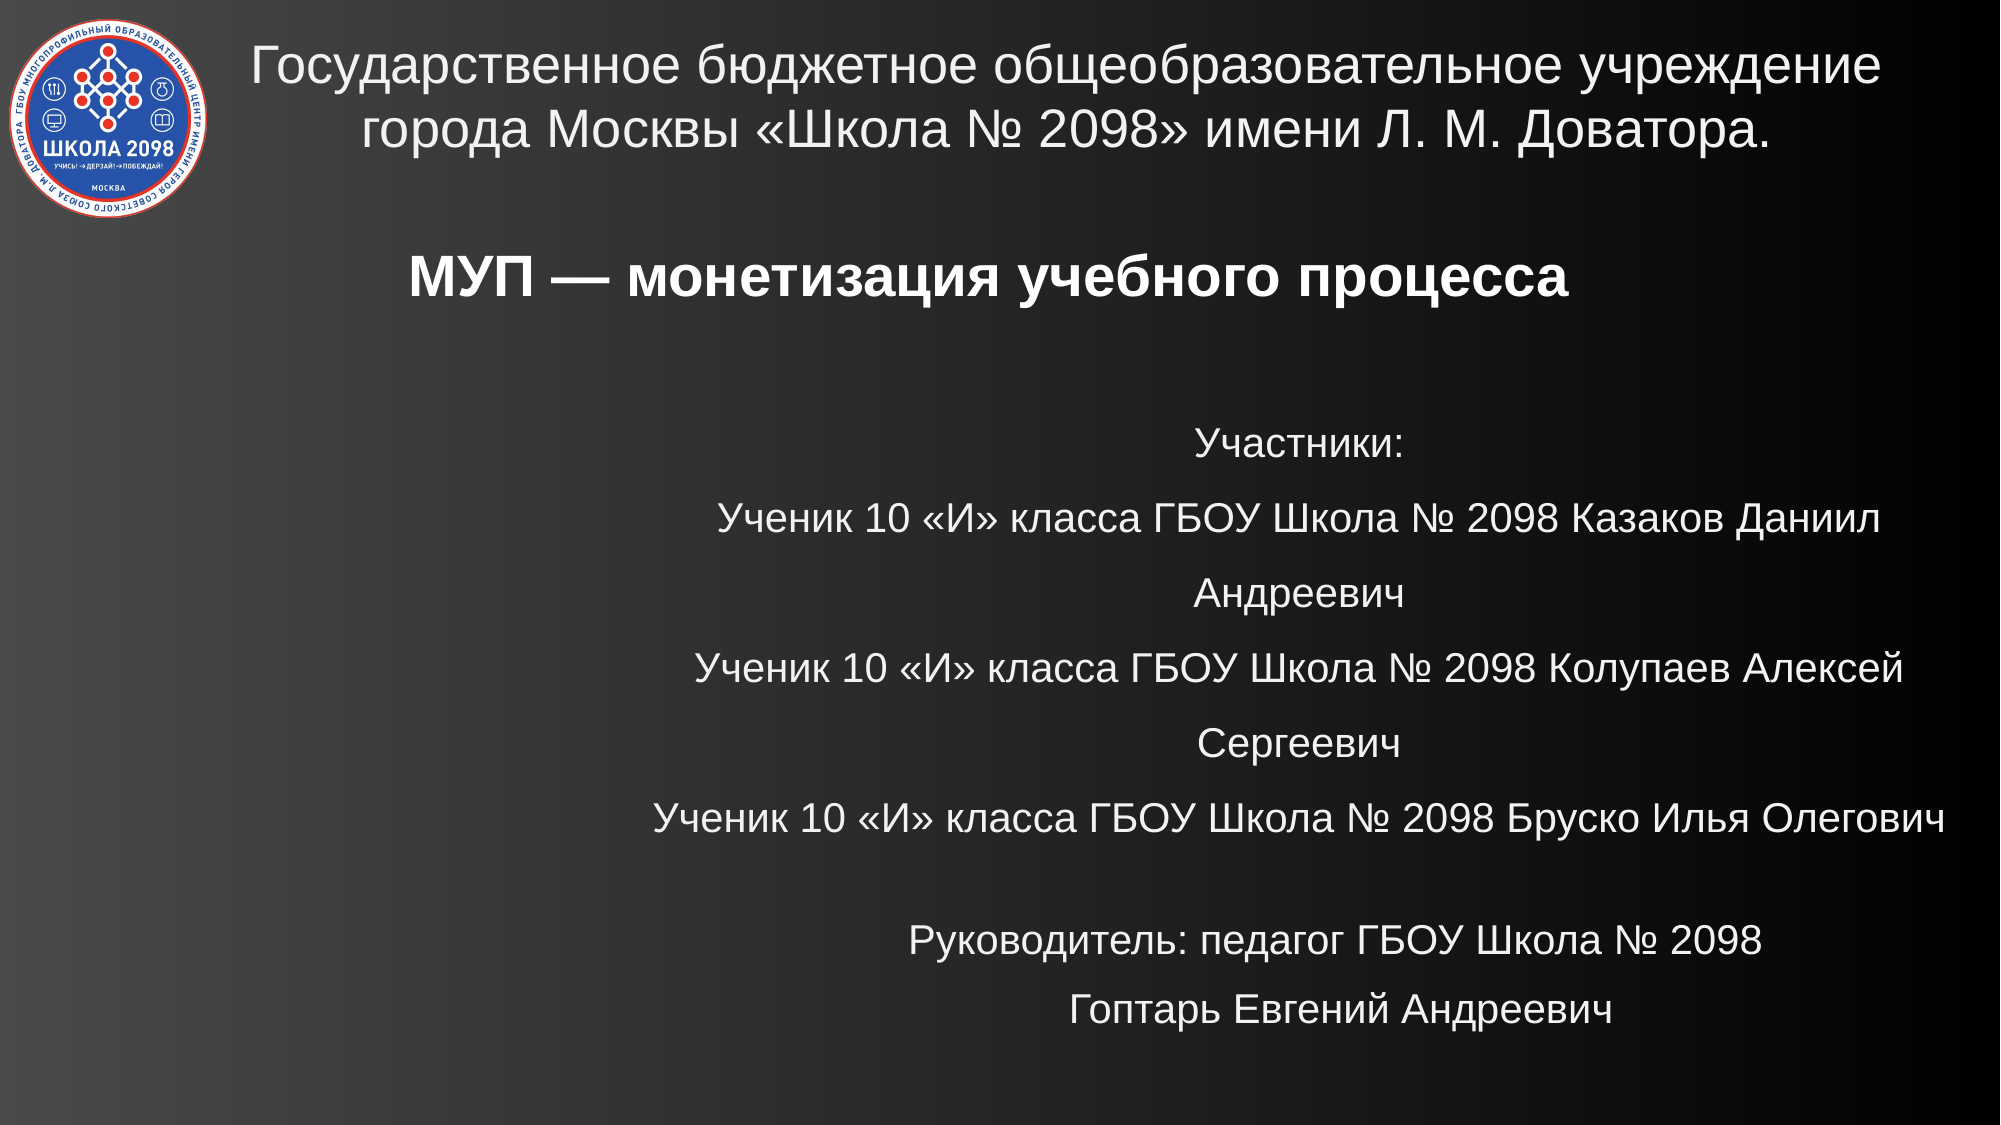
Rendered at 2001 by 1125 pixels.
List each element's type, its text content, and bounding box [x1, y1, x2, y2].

title Государственное бюджетное общеобразовательное учреждение города Москвы «Школа № 2098» имени Л. М. Доватора. [187, 0, 1949, 188]
picture [9, 19, 207, 218]
text_box МУП — монетизация учебного процесса [265, 236, 1713, 384]
text_box Участники: Ученик 10 «И» класса ГБОУ Школа № 2098 Казаков Даниил Андреевич Ученик 10 «И» класса ГБОУ Школа № 2098 Колупаев Алексей Сергеевич Ученик 10 «И» класса ГБОУ Школа № 2098 Бруско Илья Олегович [620, 383, 1979, 849]
text_box Руководитель: педагог ГБОУ Школа № 2098 Гоптарь Евгений Андреевич [620, 885, 2000, 1041]
